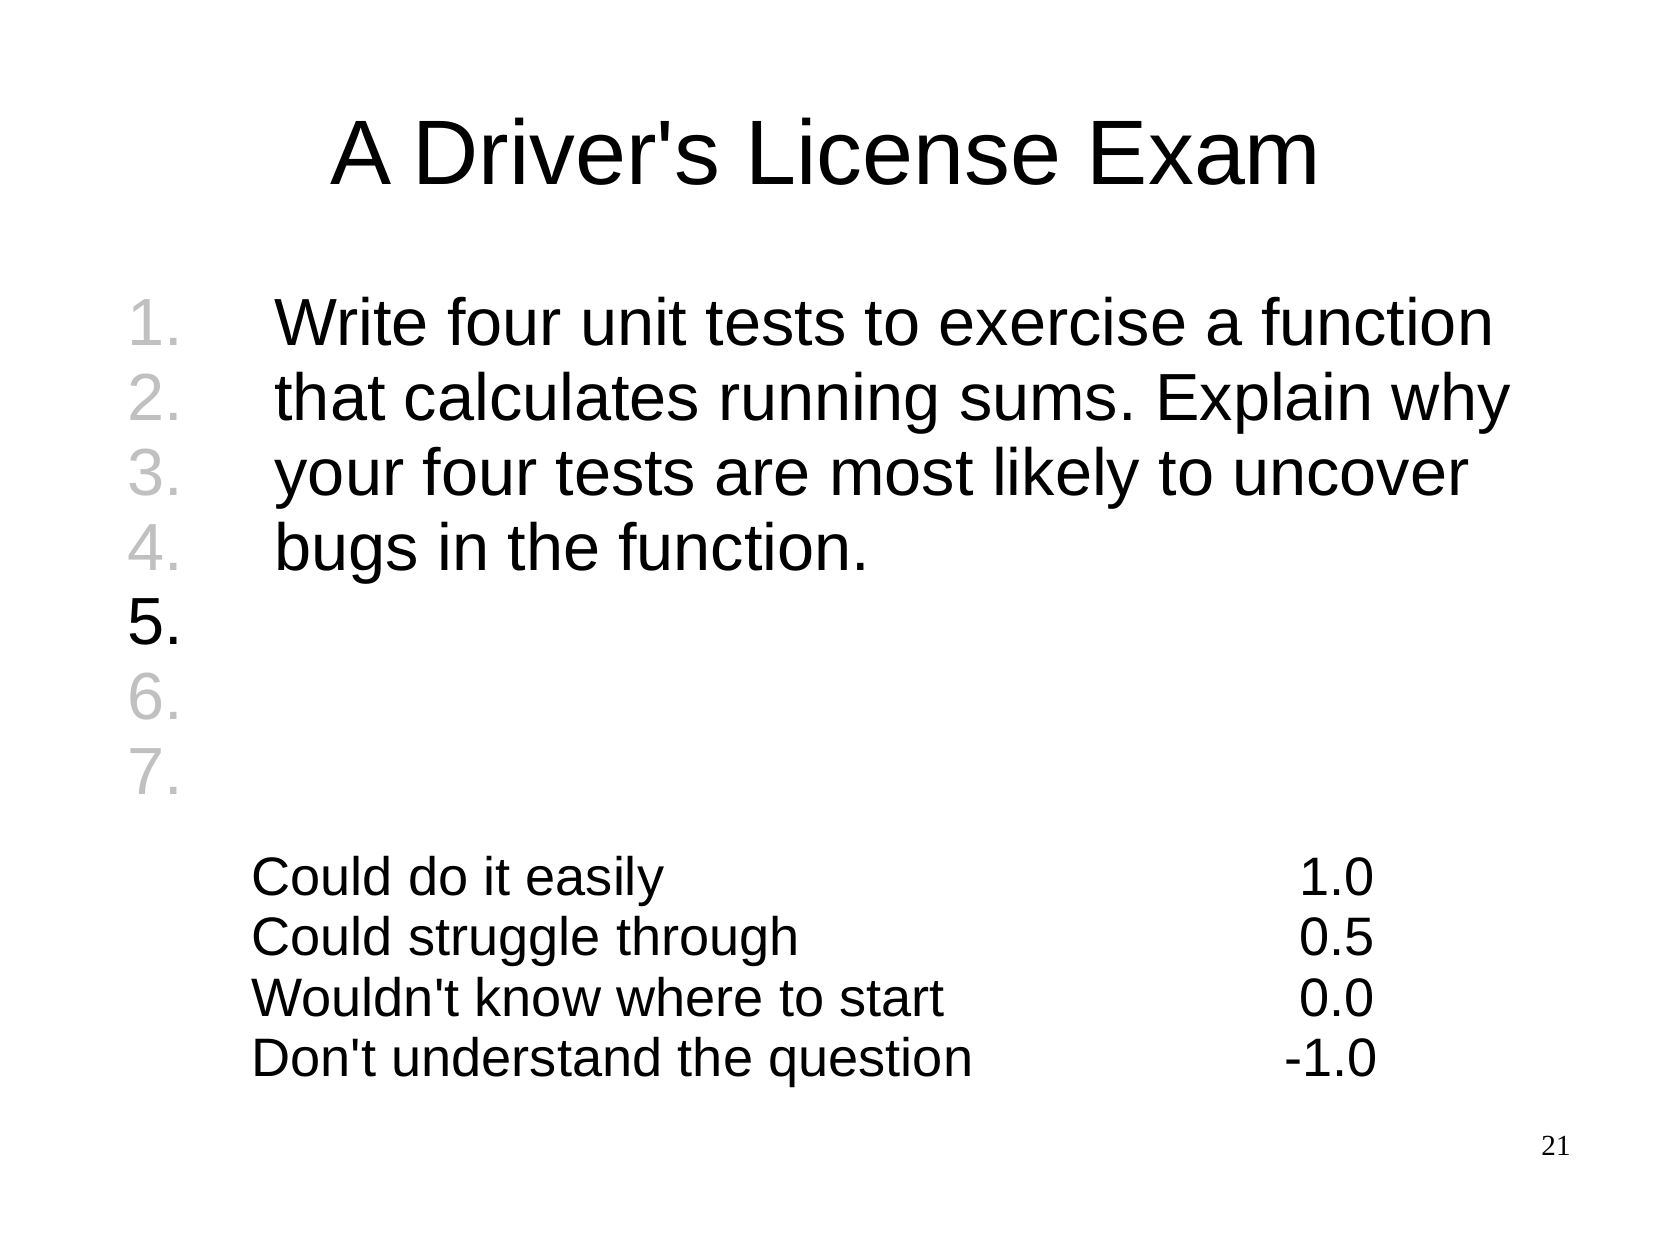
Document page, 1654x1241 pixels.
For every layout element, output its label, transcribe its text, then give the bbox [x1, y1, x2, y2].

text_box 1. Write four unit tests to exercise a function 2. that calculates running sums. Explain why 3. your four tests are most likely to uncover 4. bugs in the function. 5. 6. 7. [112, 277, 1528, 815]
title A Driver's License Exam [82, 49, 1571, 257]
text_box Could do it easily 1.0 Could struggle through 0.5 Wouldn't know where to start 0.0 Don't understand the question -1.0 [236, 838, 1393, 1096]
